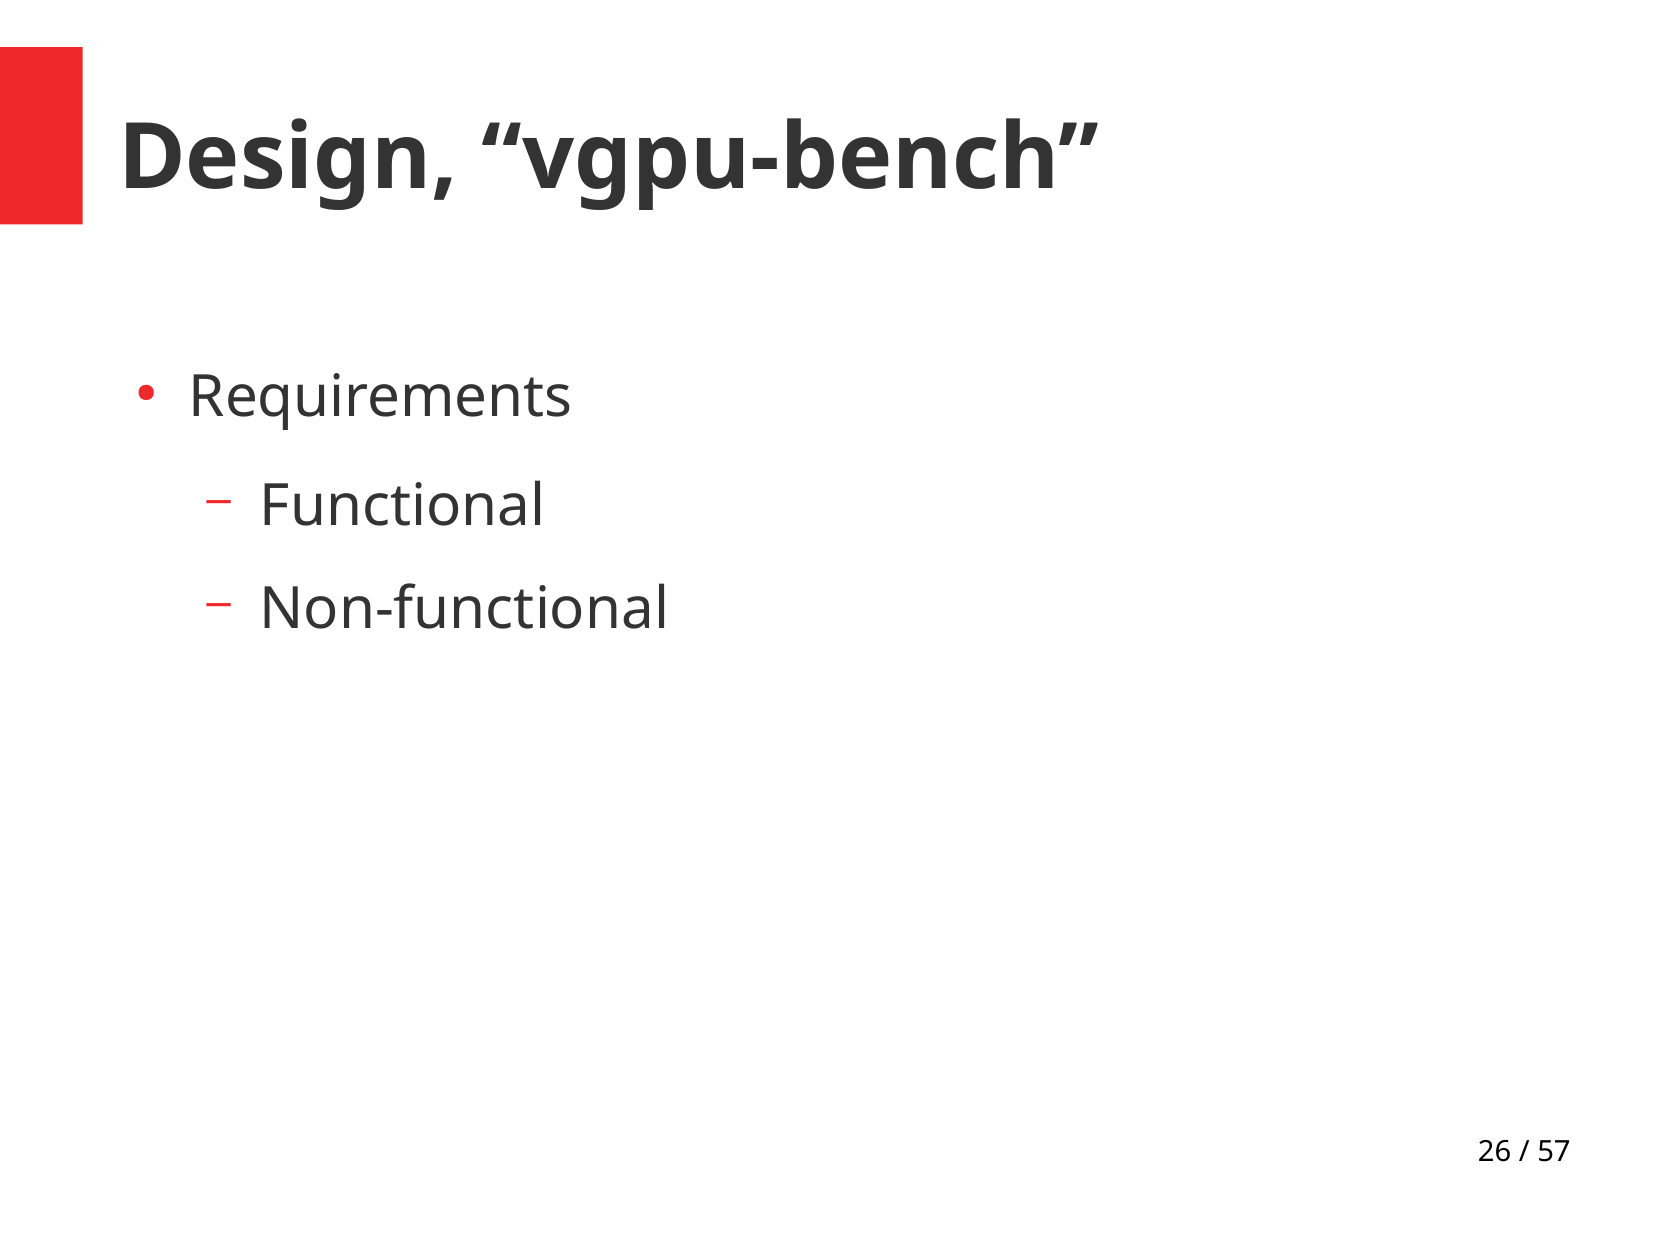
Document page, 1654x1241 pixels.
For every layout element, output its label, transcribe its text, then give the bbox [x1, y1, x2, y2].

title Design, “vgpu-bench” [118, 49, 1571, 257]
list Requirements Functional Non-functional [118, 354, 1536, 1074]
